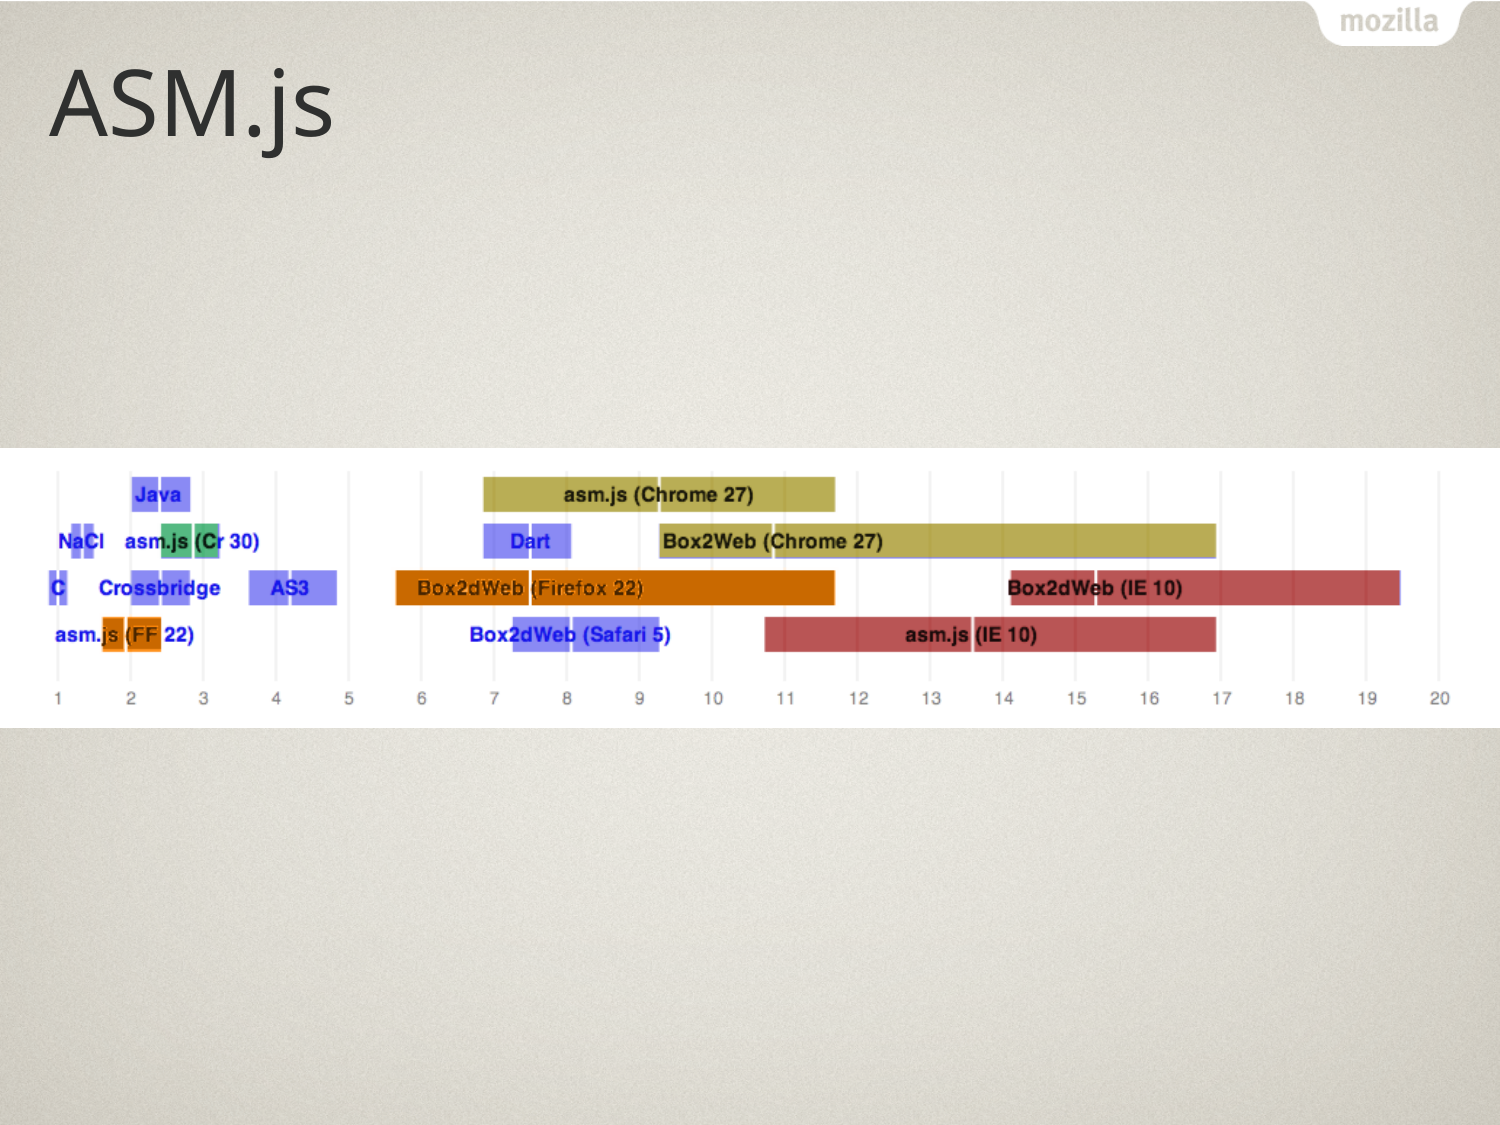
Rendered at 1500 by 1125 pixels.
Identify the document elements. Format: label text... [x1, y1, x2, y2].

title ASM.js [40, 0, 1459, 216]
picture [0, 0, 1500, 1125]
